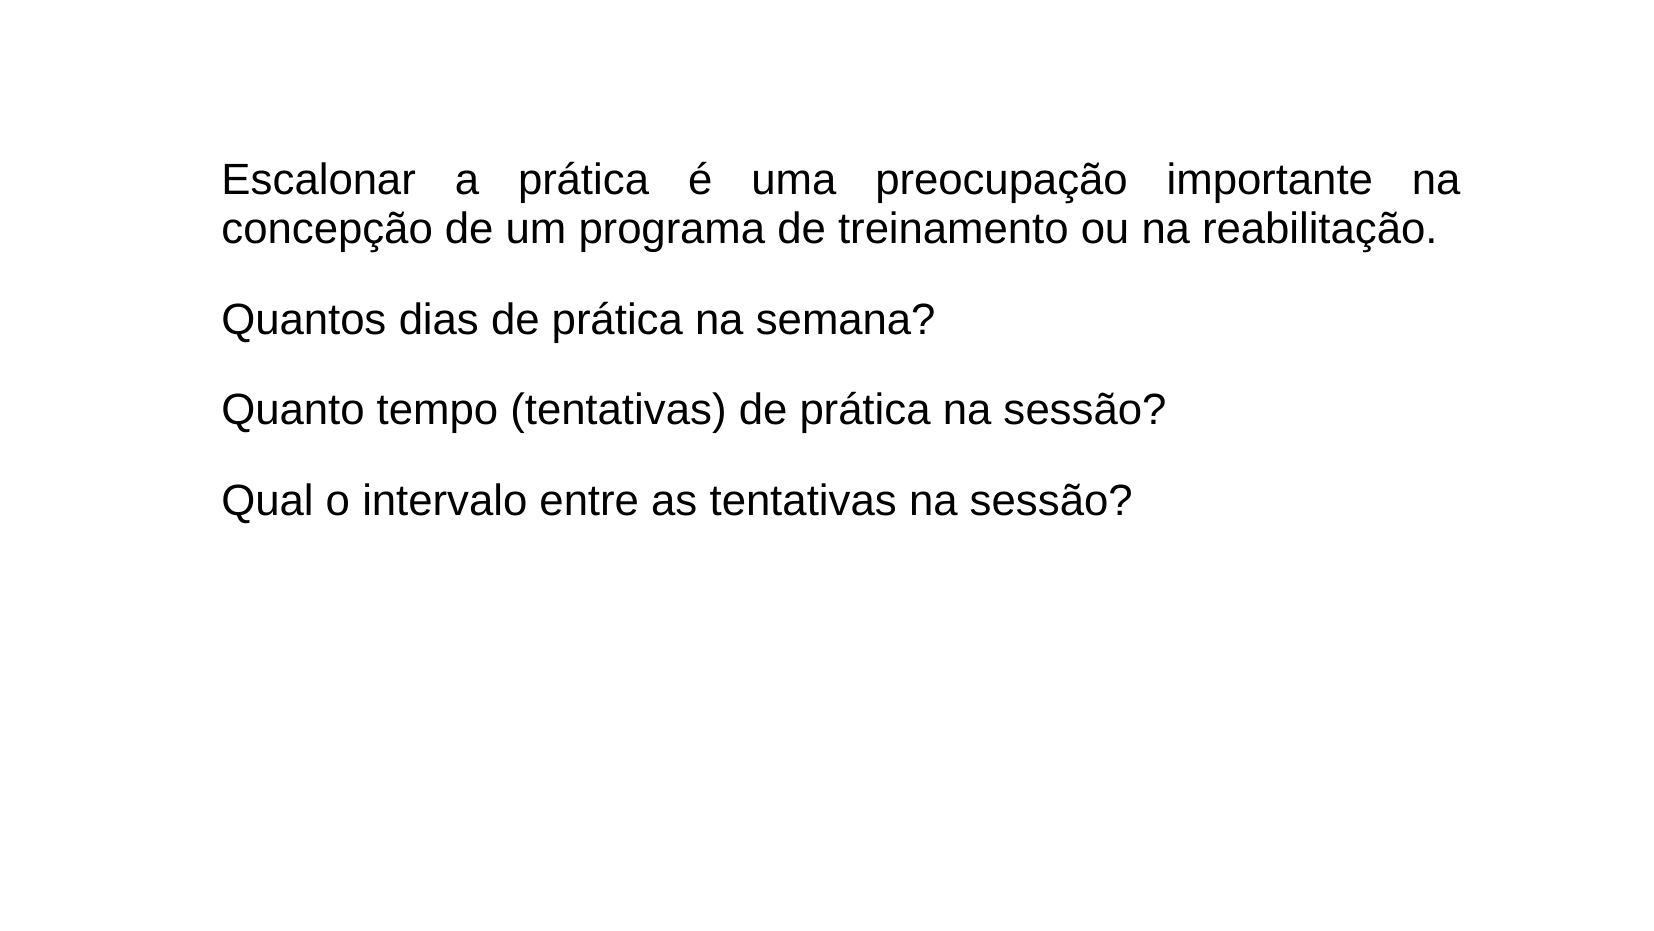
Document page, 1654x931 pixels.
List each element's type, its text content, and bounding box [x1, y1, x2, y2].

text_box Escalonar a prática é uma preocupação importante na concepção de um programa de treinamento ou na reabilitação. Quantos dias de prática na semana? Quanto tempo (tentativas) de prática na sessão? Qual o intervalo entre as tentativas na sessão? [206, 147, 1477, 768]
